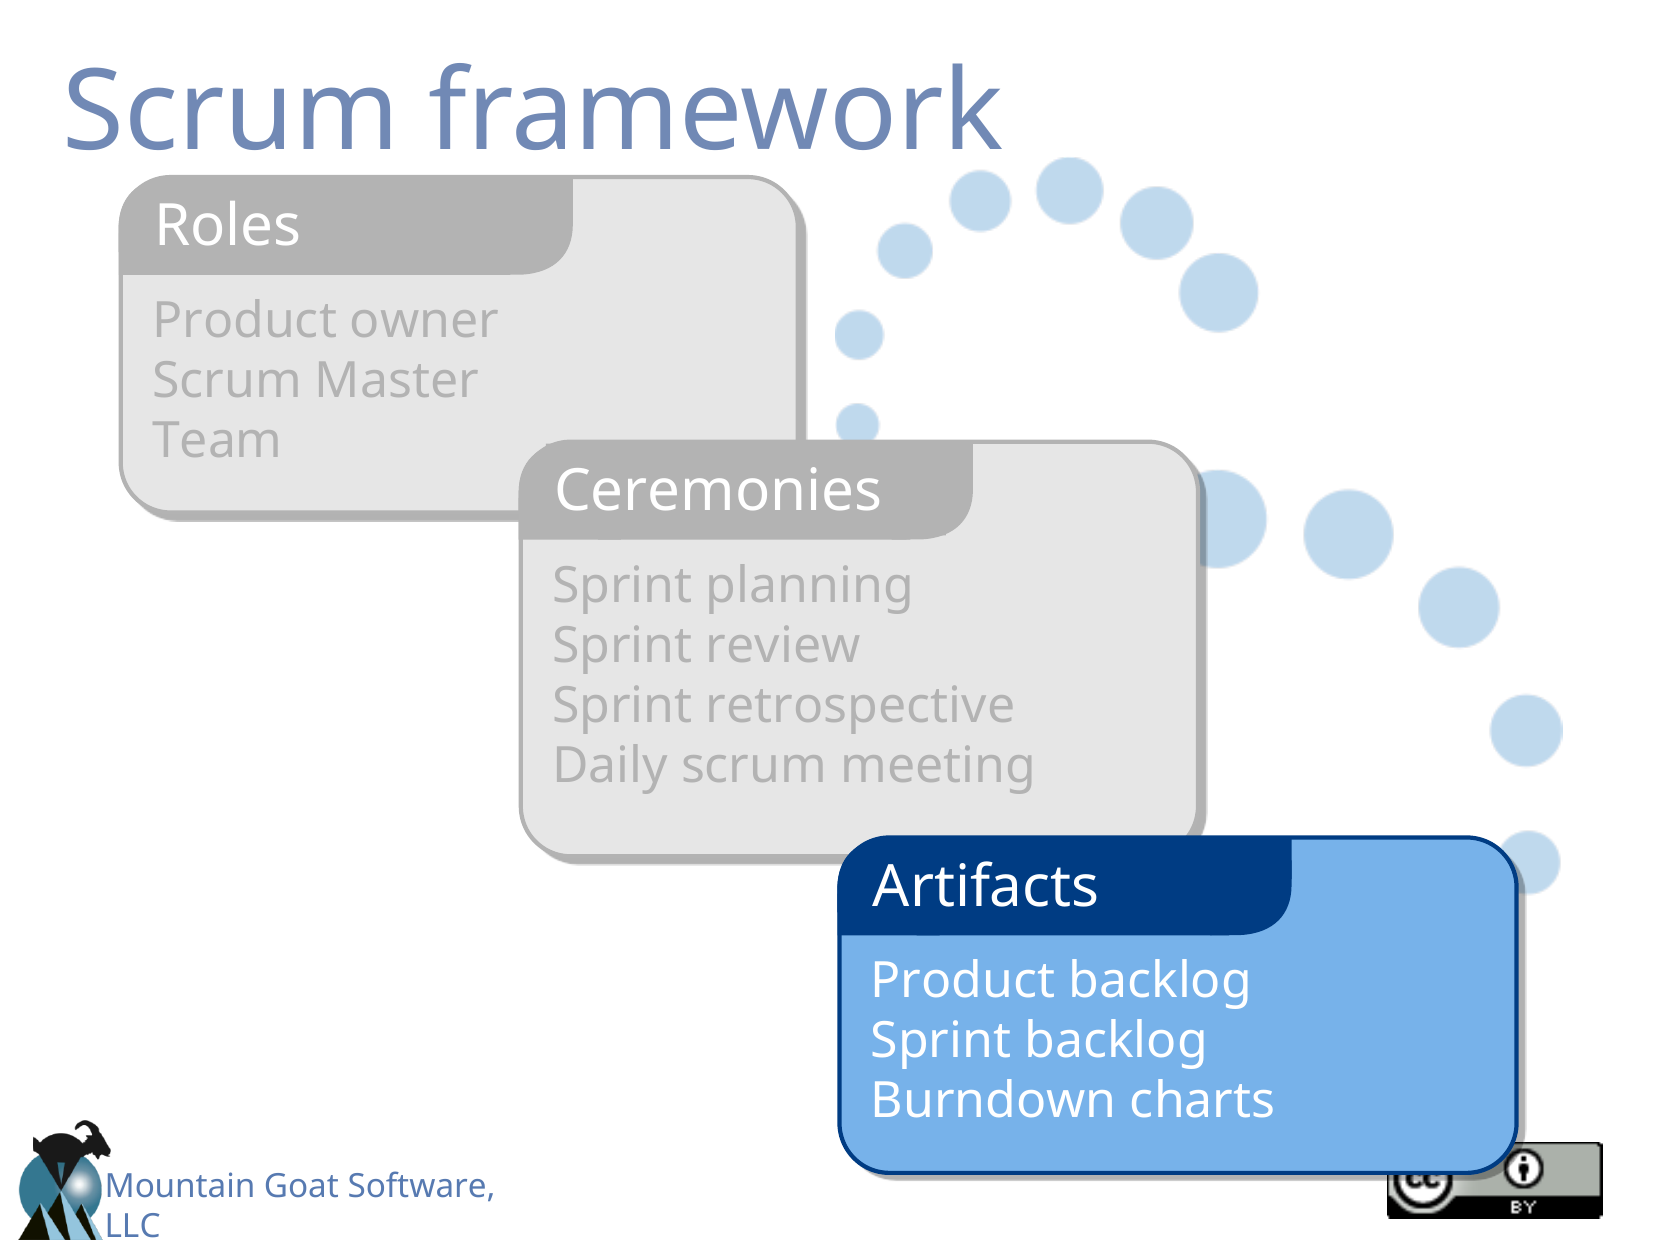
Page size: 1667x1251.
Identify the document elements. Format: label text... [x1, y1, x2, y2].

text_box Artifacts [864, 839, 1213, 932]
picture [835, 857, 845, 1096]
text_box Sprint planning Sprint review Sprint retrospective Daily scrum meeting [543, 543, 1148, 828]
text_box Roles [145, 194, 494, 271]
text_box [118, 194, 1517, 1173]
text_box Product owner Scrum Master Team [143, 279, 605, 496]
title Scrum framework [56, 18, 1609, 194]
picture [835, 194, 1563, 1096]
text_box Product backlog Sprint backlog Burndown charts [862, 939, 1482, 1157]
picture [1387, 1142, 1603, 1219]
text_box Ceremonies [545, 443, 946, 536]
picture [18, 1120, 111, 1240]
